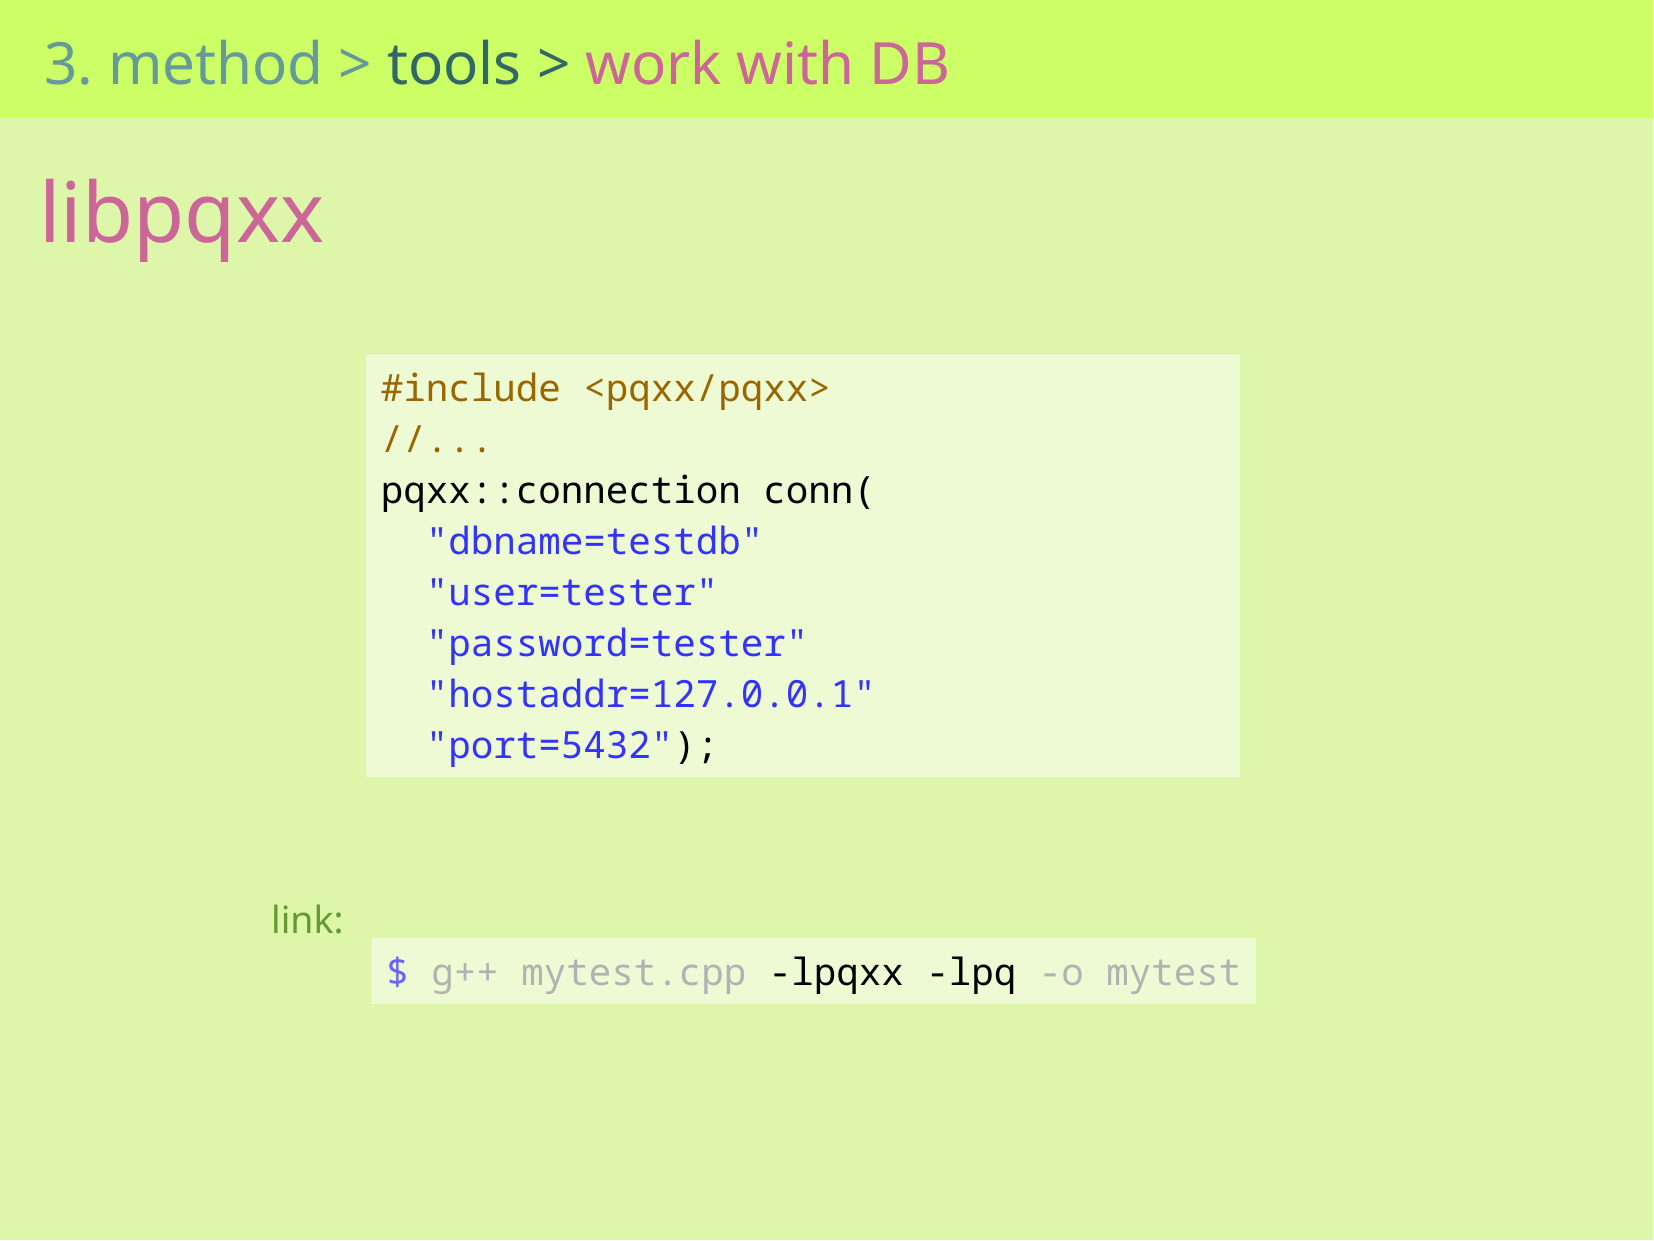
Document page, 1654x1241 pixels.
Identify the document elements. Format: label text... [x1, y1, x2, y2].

text_box #include <pqxx/pqxx> //... pqxx::connection conn( "dbname=testdb" "user=tester" "password=tester" "hostaddr=127.0.0.1" "port=5432"); [366, 354, 1241, 732]
text_box link: [256, 886, 350, 959]
text_box $ g++ mytest.cpp -lpqxx -lpq -o mytest [371, 938, 1257, 999]
text_box [0, 118, 1654, 1241]
text_box libpqxx [24, 146, 934, 289]
text_box 3. method > tools > work with DB [29, 14, 878, 119]
